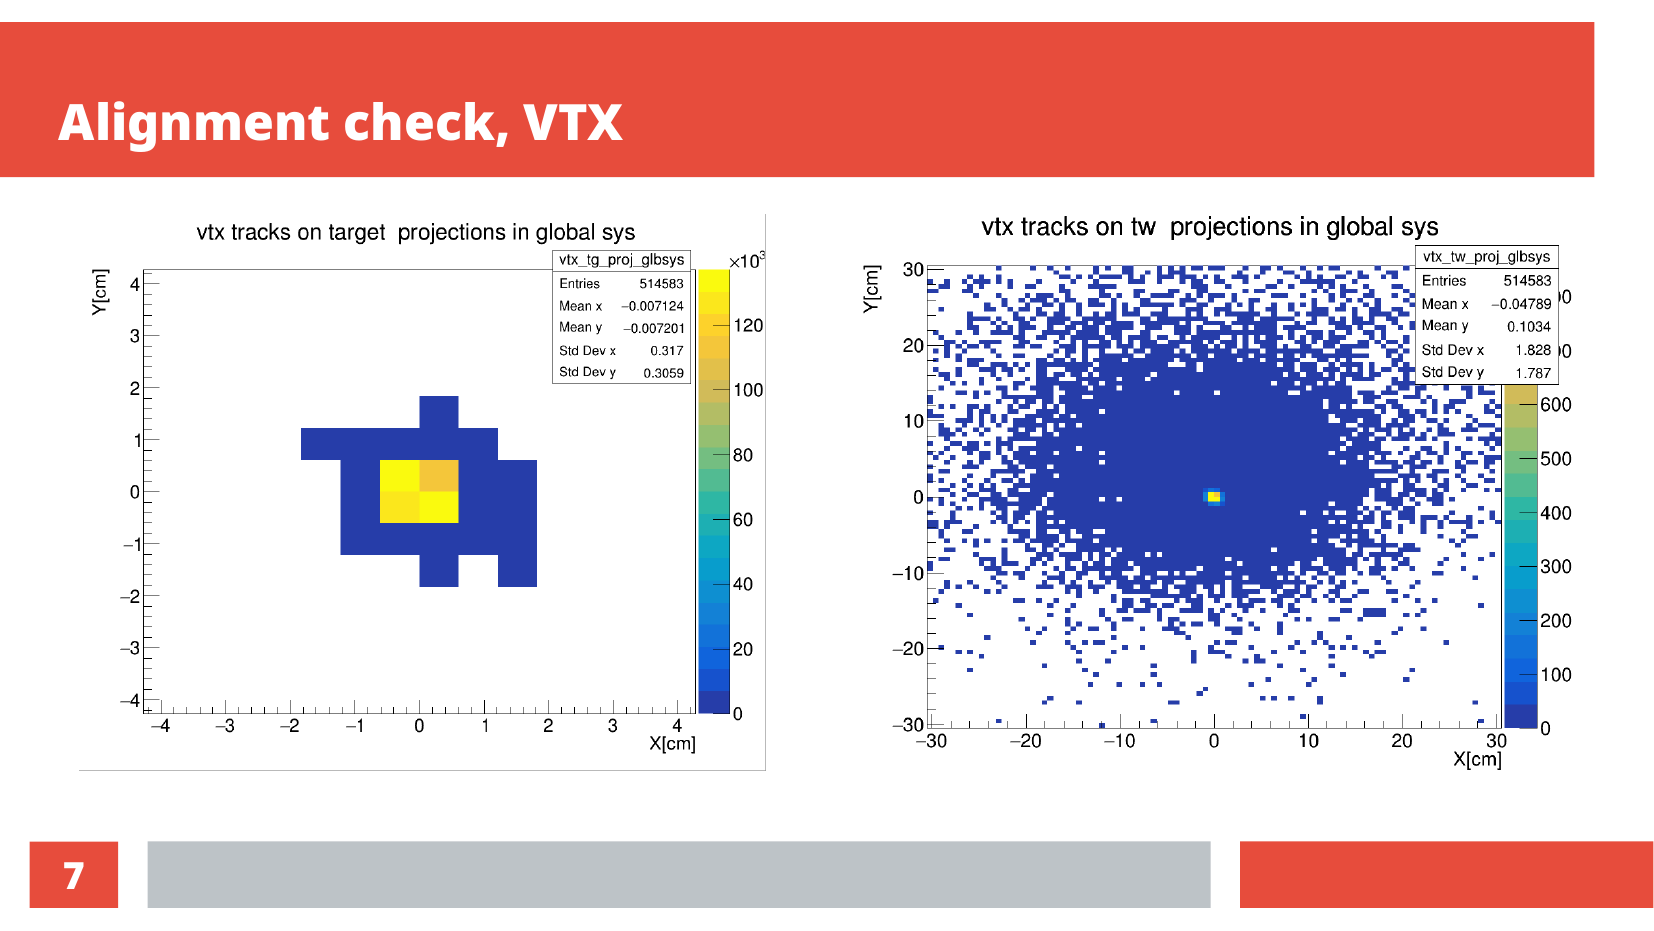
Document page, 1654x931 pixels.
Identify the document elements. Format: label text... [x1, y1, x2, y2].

picture [79, 214, 766, 771]
title Alignment check, VTX [59, 44, 1595, 156]
picture [858, 209, 1572, 779]
